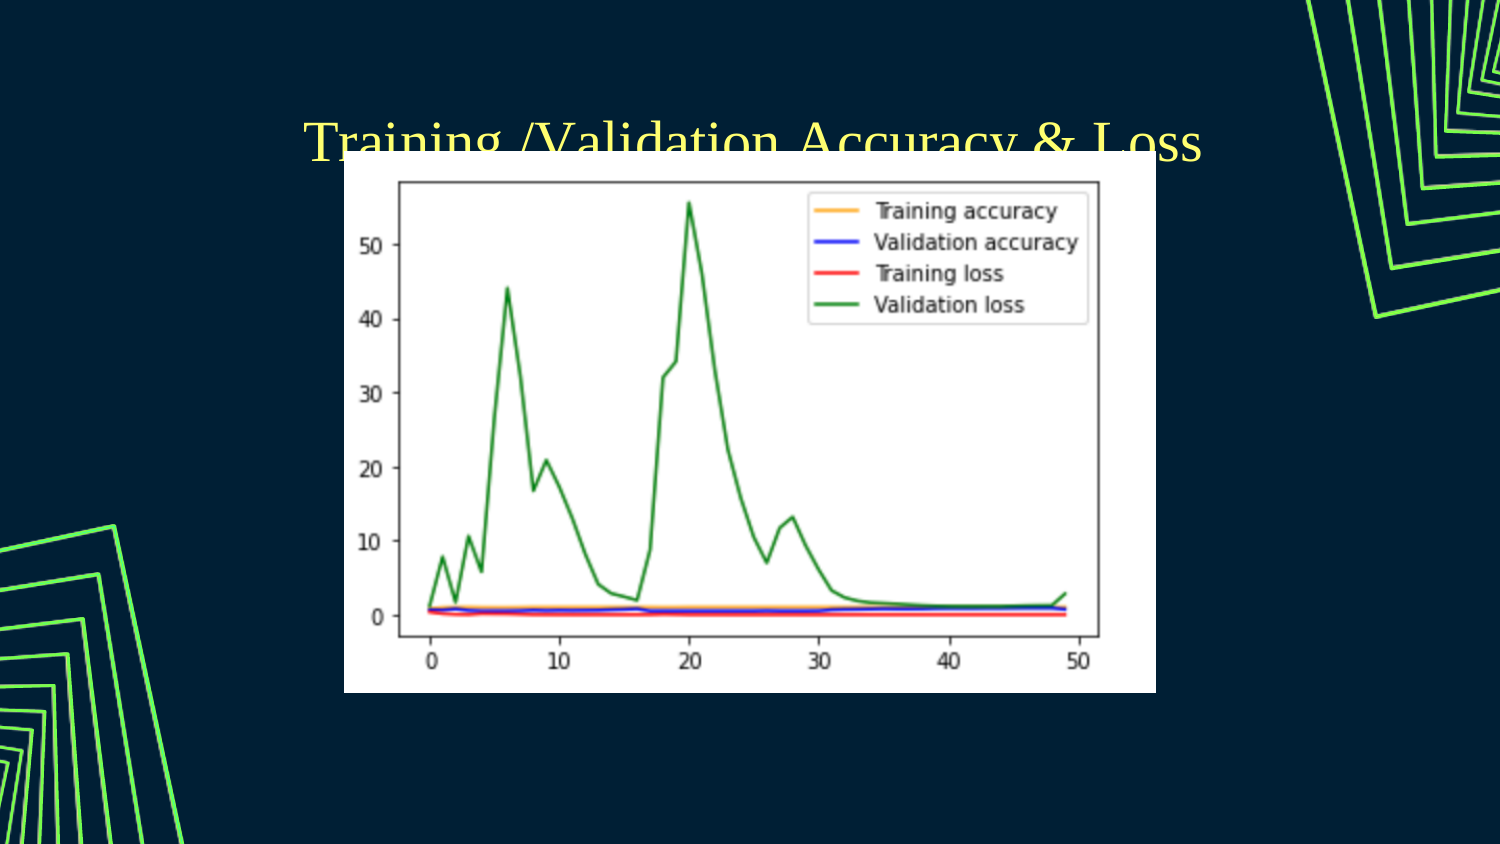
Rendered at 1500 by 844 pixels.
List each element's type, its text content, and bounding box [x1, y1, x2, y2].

picture [344, 151, 1156, 693]
title Training /Validation Accuracy & Loss [116, 88, 1390, 137]
